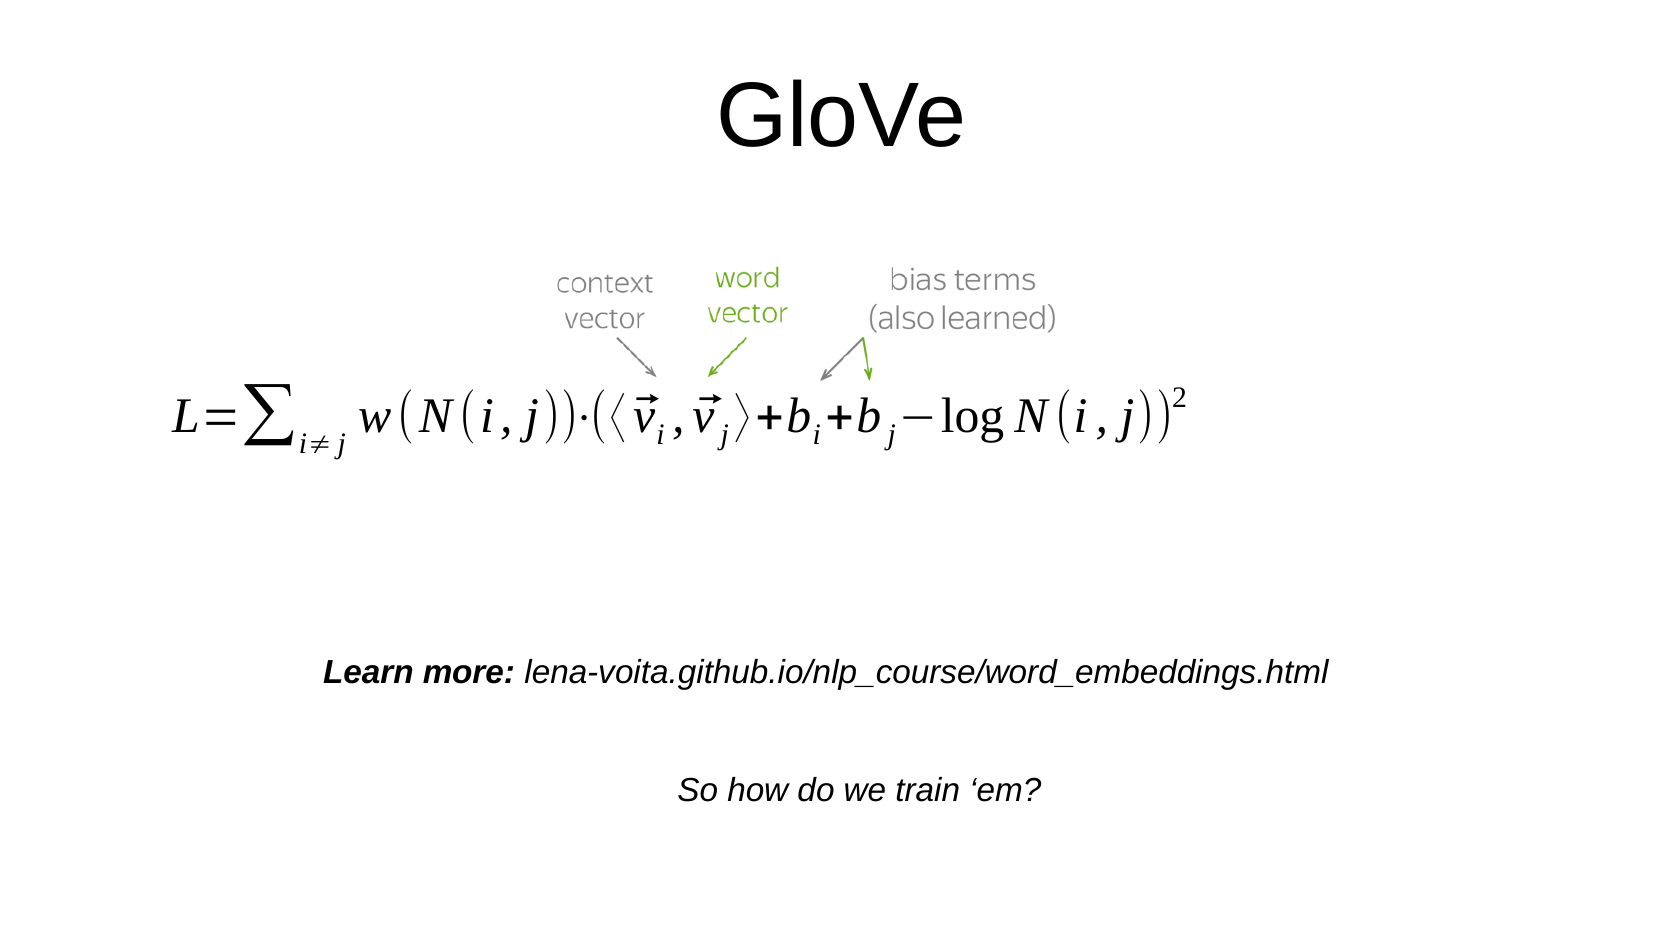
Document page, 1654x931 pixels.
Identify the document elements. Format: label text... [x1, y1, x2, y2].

text_box So how do we train ‘em? [308, 764, 1411, 855]
picture [537, 260, 788, 380]
text_box [15, 168, 1592, 911]
picture [819, 252, 1087, 380]
picture [1156, 179, 1547, 468]
title GloVe [64, 12, 1618, 218]
picture [39, 469, 1547, 900]
text_box Learn more: lena-voita.github.io/nlp_course/word_embeddings.html [308, 646, 1411, 736]
chart [162, 380, 1193, 460]
